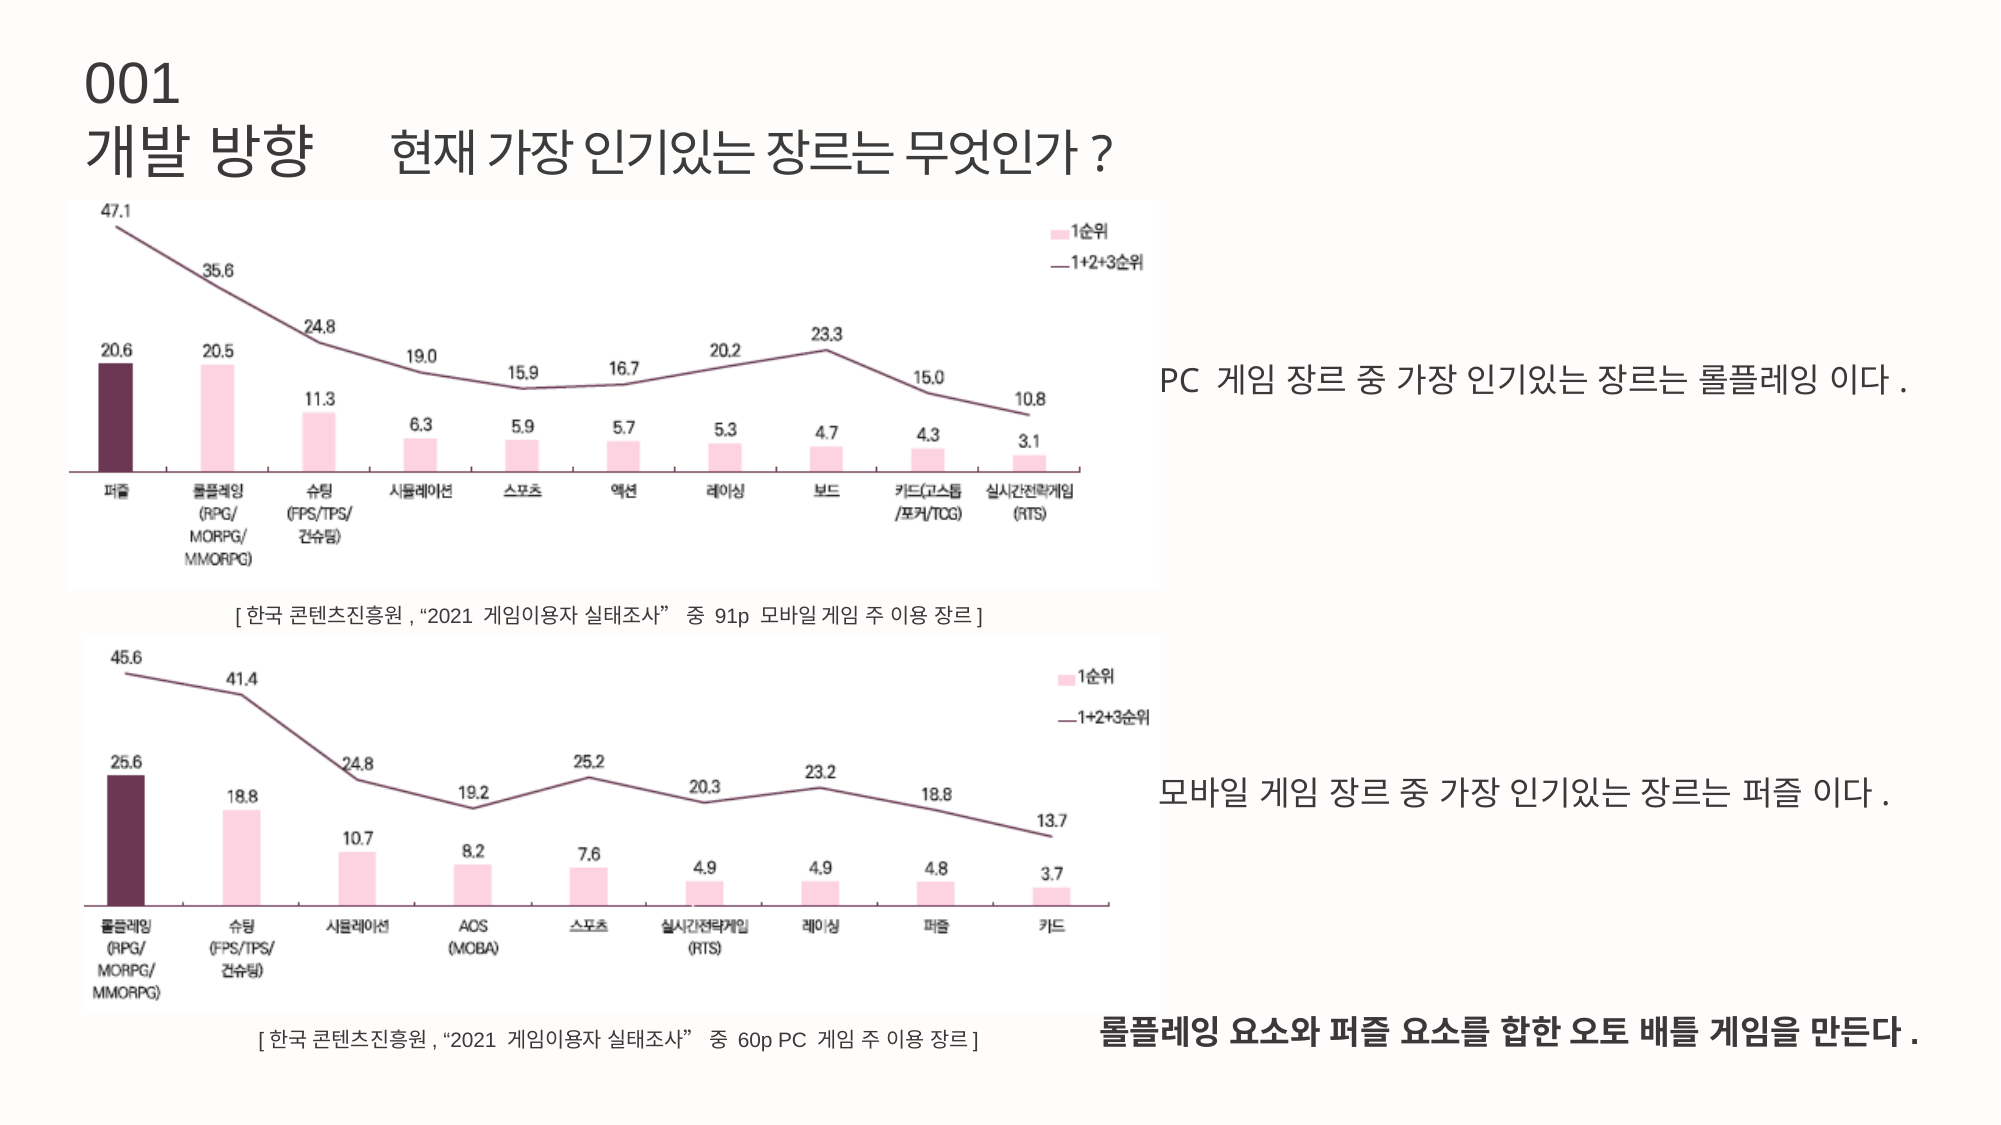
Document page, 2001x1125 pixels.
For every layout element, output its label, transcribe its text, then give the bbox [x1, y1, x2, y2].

text_box 롤플레잉 요소와 퍼즐 요소를 합한 오토 배틀 게임을 만든다. [1084, 1003, 2000, 1060]
text_box 모바일 게임 장르 중 가장 인기있는 장르는 퍼즐 이다. [1143, 764, 2000, 821]
text_box [한국 콘텐츠진흥원, “2021 게임이용자 실태조사” 중 60p PC 게임 주 이용 장르] [243, 1018, 1000, 1060]
text_box 현재 가장 인기있는 장르는 무엇인가? [374, 113, 1194, 190]
text_box [한국 콘텐츠진흥원, “2021 게임이용자 실태조사” 중 91p 모바일 게임 주 이용 장르] [220, 594, 1009, 636]
picture [84, 636, 1160, 1012]
text_box 001 개발 방향 [69, 37, 369, 199]
text_box PC 게임 장르 중 가장 인기있는 장르는 롤플레잉 이다. [1159, 351, 2000, 407]
picture [69, 199, 1159, 590]
